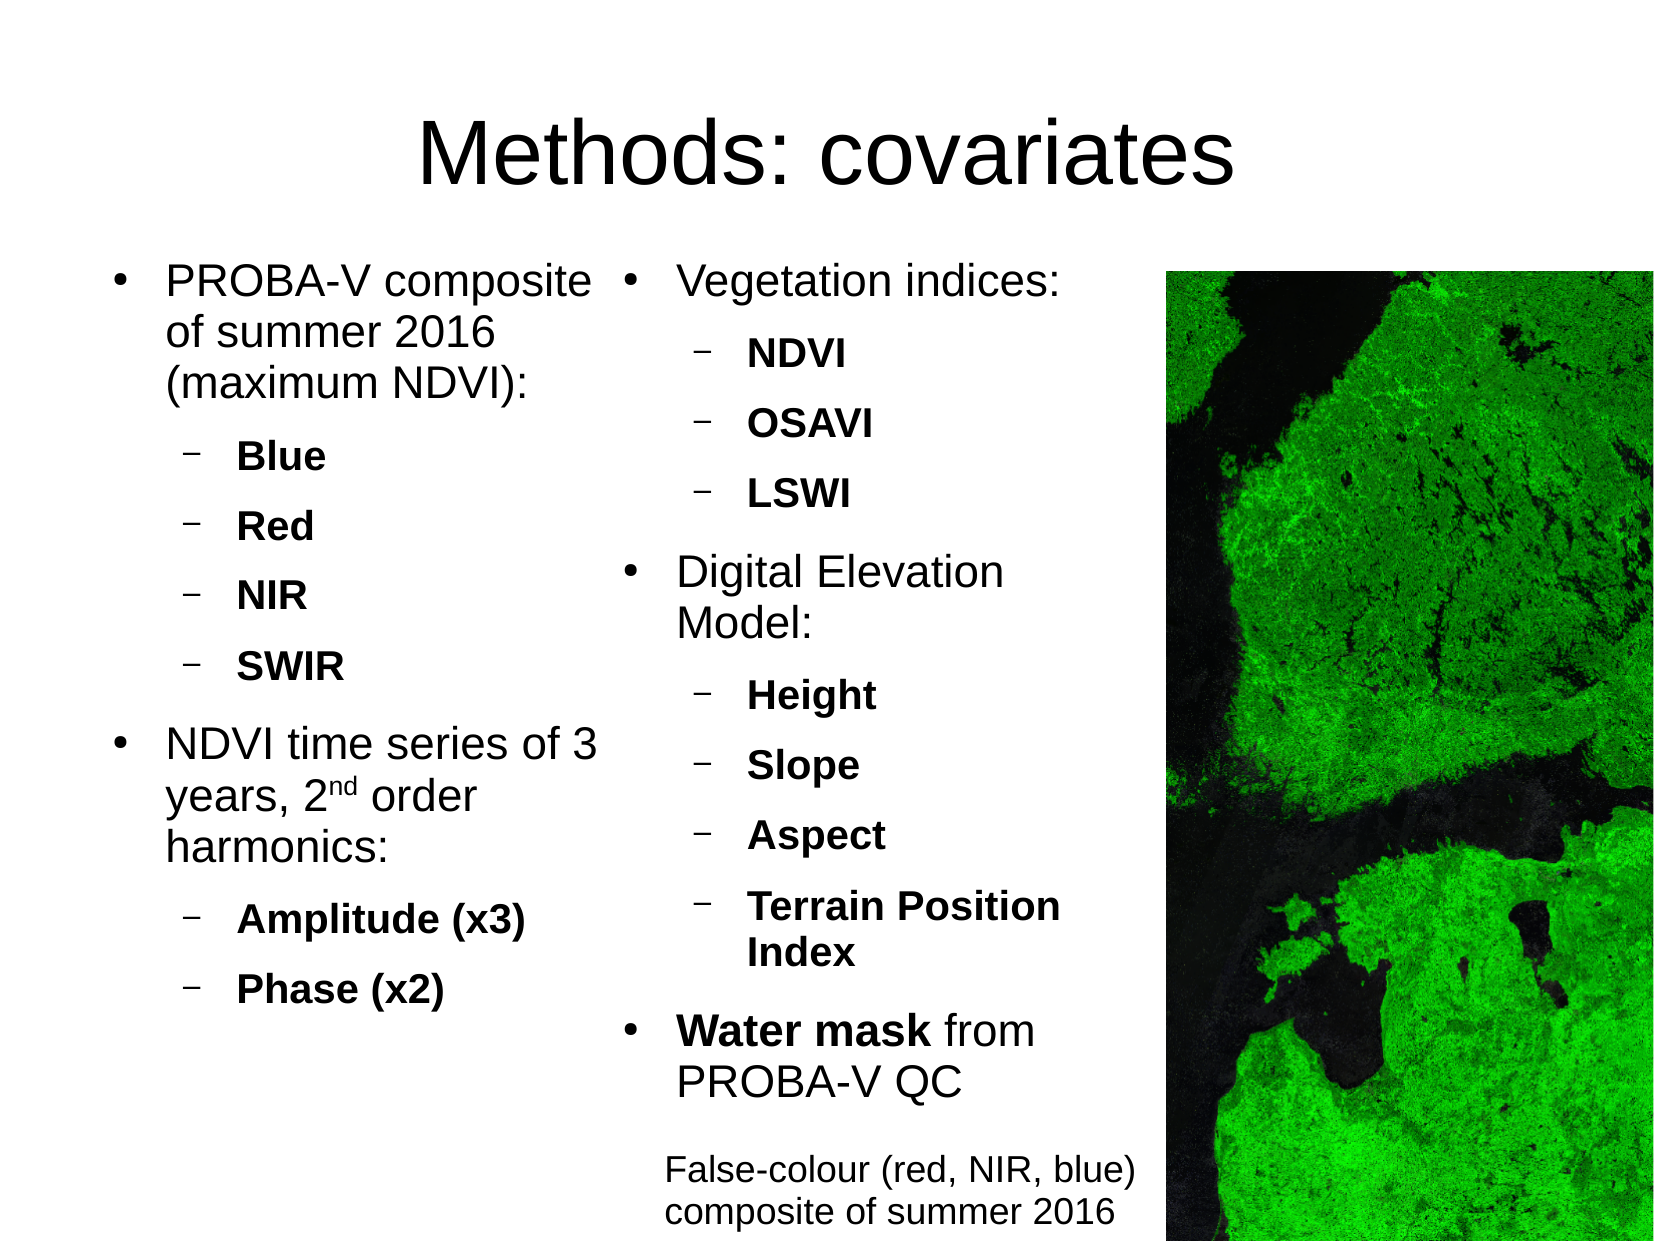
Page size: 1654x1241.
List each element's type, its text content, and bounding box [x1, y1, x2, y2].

text_box False-colour (red, NIR, blue) composite of summer 2016 [649, 1141, 1167, 1241]
list Vegetation indices: NDVI OSAVI LSWI Digital Elevation Model: Height Slope Aspect Terrain Position Index Water mask from PROBA-V QC [605, 254, 1146, 1052]
title Methods: covariates [82, 49, 1571, 257]
list PROBA-V composite of summer 2016 (maximum NDVI): Blue Red NIR SWIR NDVI time series of 3 years, 2nd order harmonics: Amplitude (x3) Phase (x2) [94, 254, 605, 974]
picture [1166, 271, 1654, 1241]
